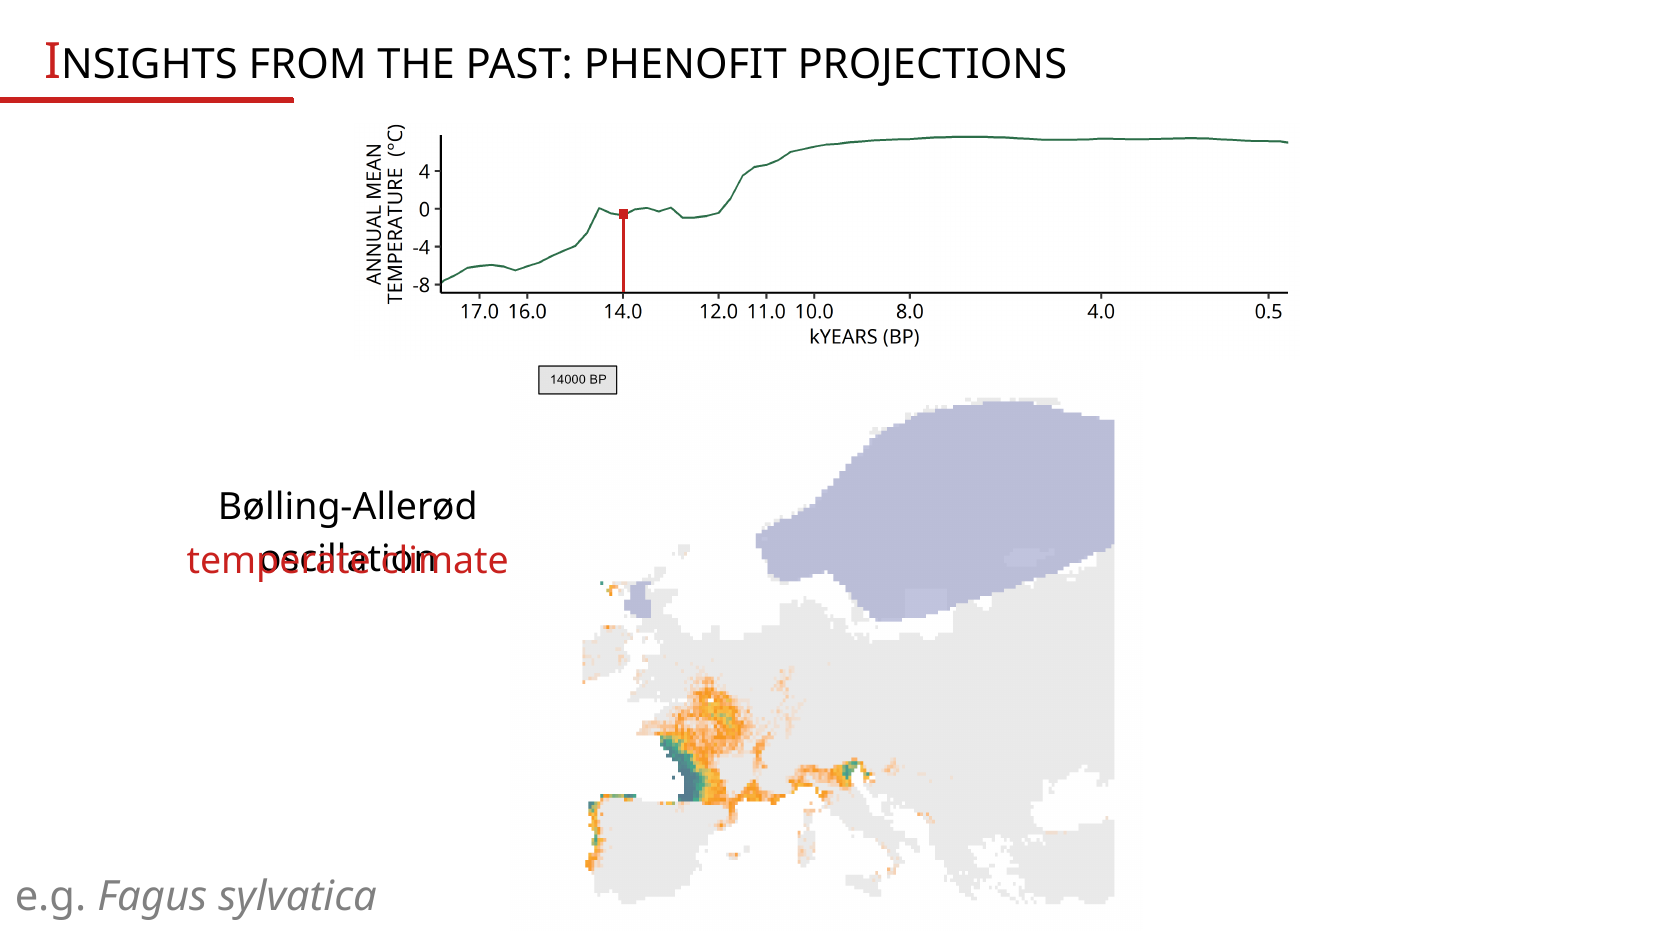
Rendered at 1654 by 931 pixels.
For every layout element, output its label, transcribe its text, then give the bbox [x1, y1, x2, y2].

text_box Bølling-Allerød oscillation [120, 472, 576, 525]
text_box INSIGHTS FROM THE PAST: PHENOFIT PROJECTIONS [29, 0, 1625, 119]
text_box [619, 209, 628, 219]
text_box e.g. Fagus sylvatica [0, 858, 473, 931]
text_box temperate climate [120, 525, 576, 592]
picture [354, 123, 1300, 931]
